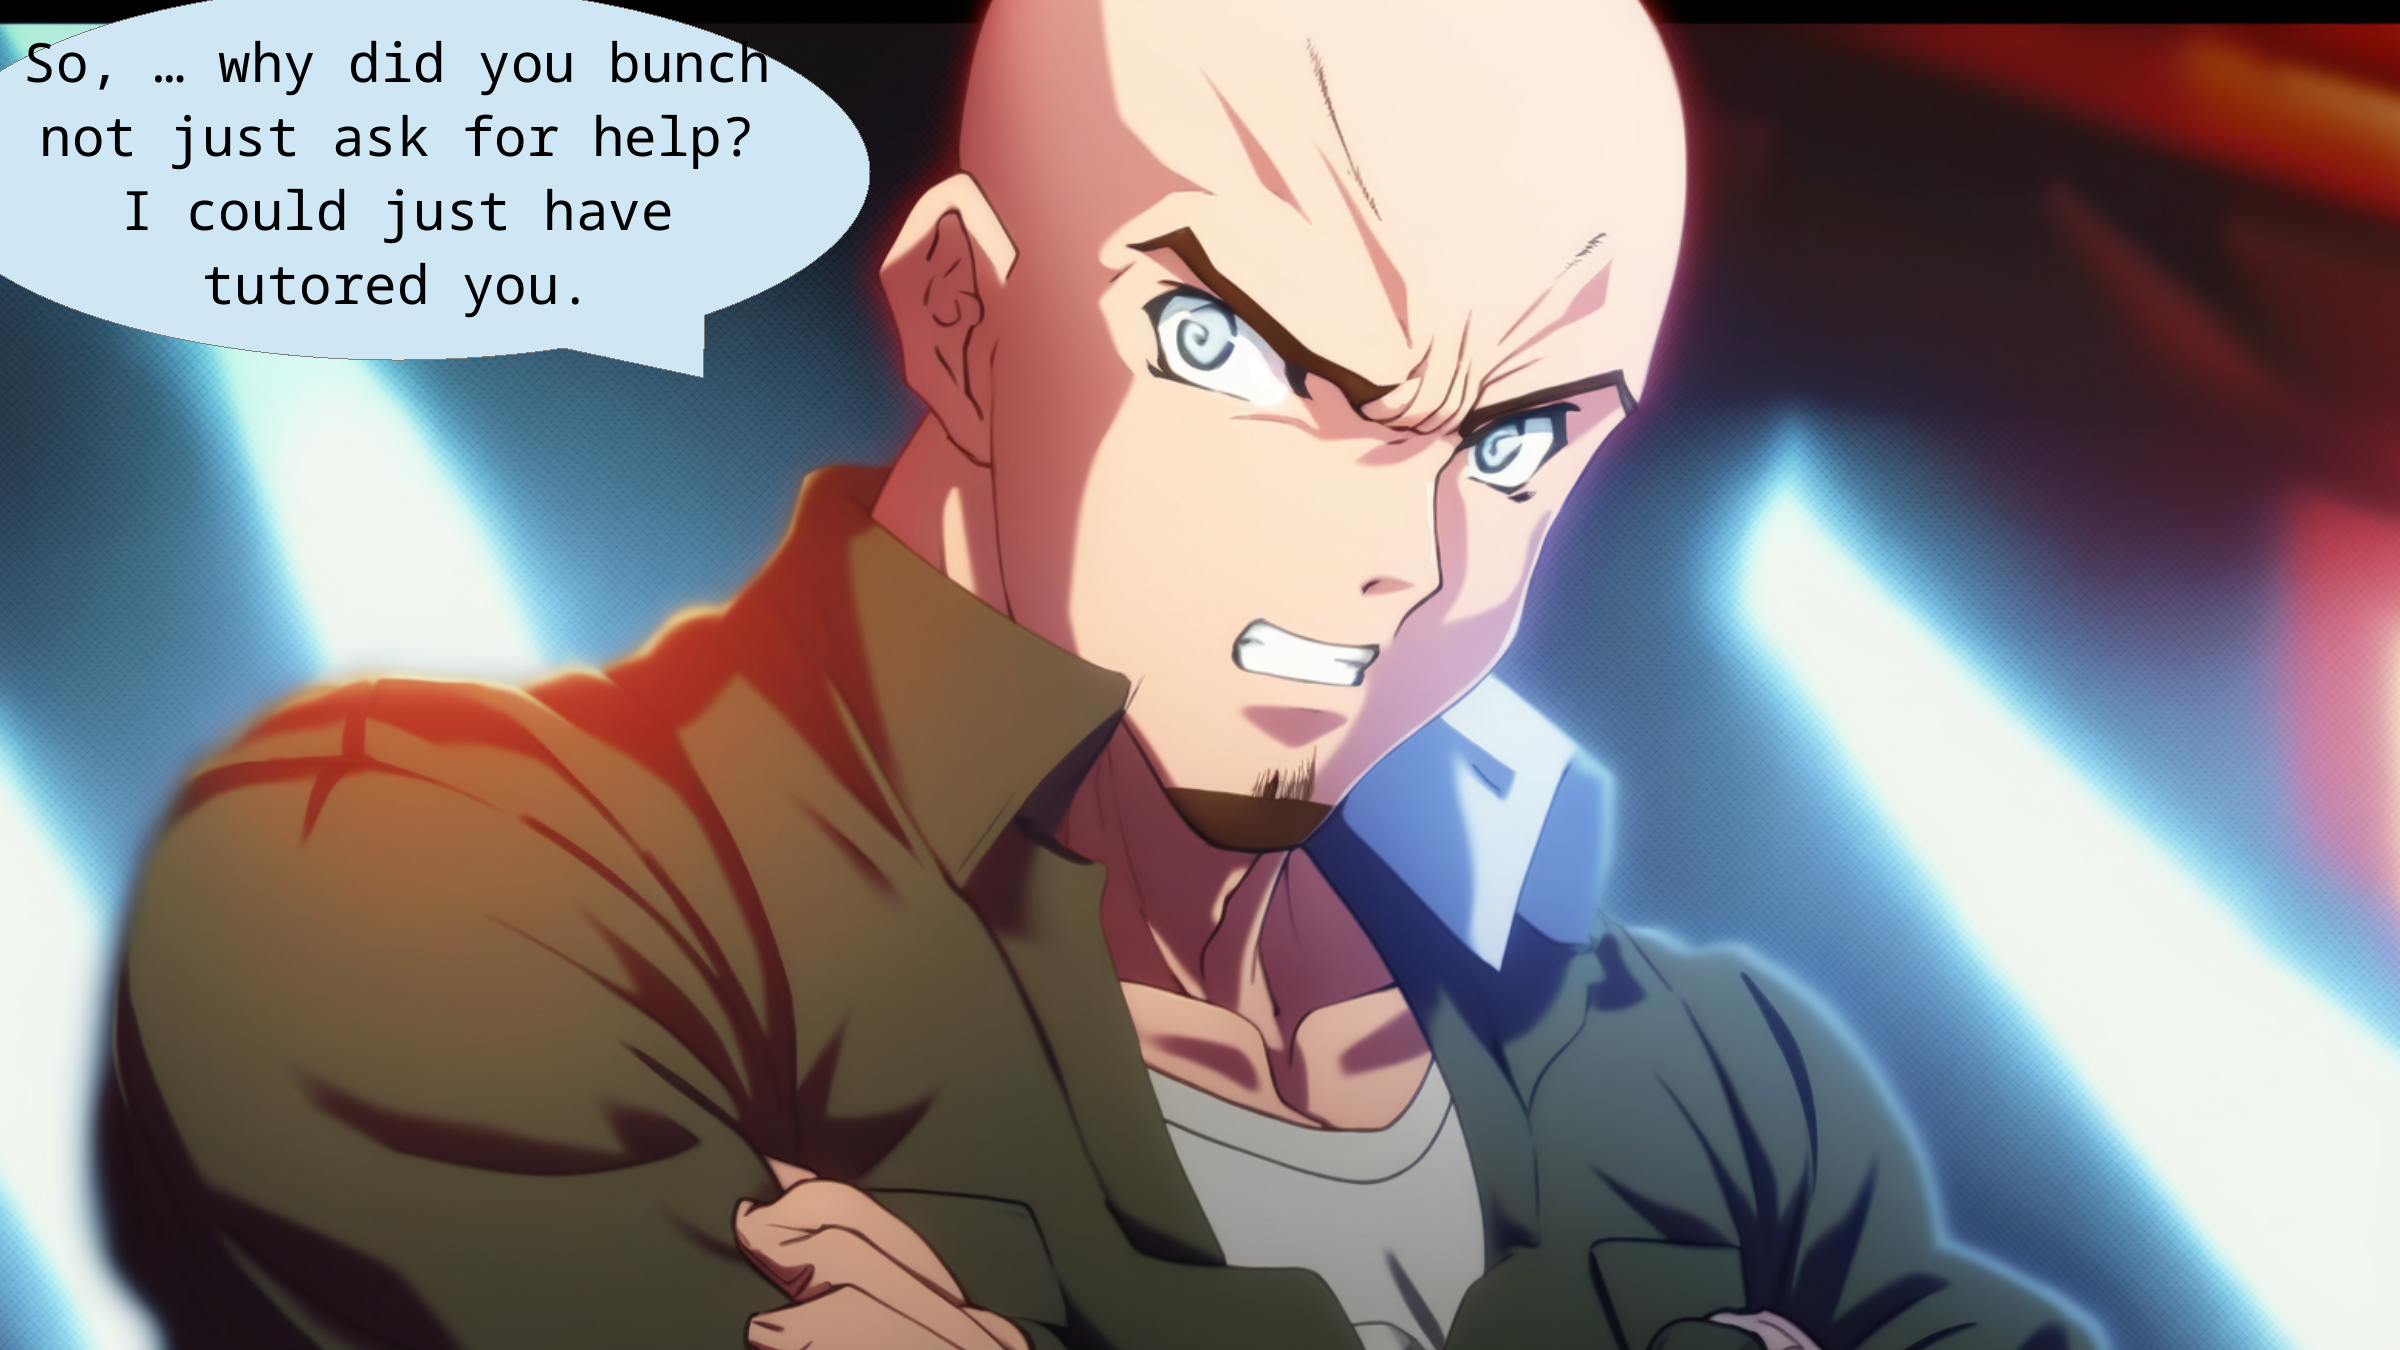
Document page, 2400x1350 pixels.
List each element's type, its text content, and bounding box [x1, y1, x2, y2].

picture [34, 47, 44, 52]
text_box So, … why did you bunch not just ask for help? I could just have tutored you. [0, 0, 871, 378]
picture [0, 0, 2400, 1350]
picture [0, 0, 206, 70]
